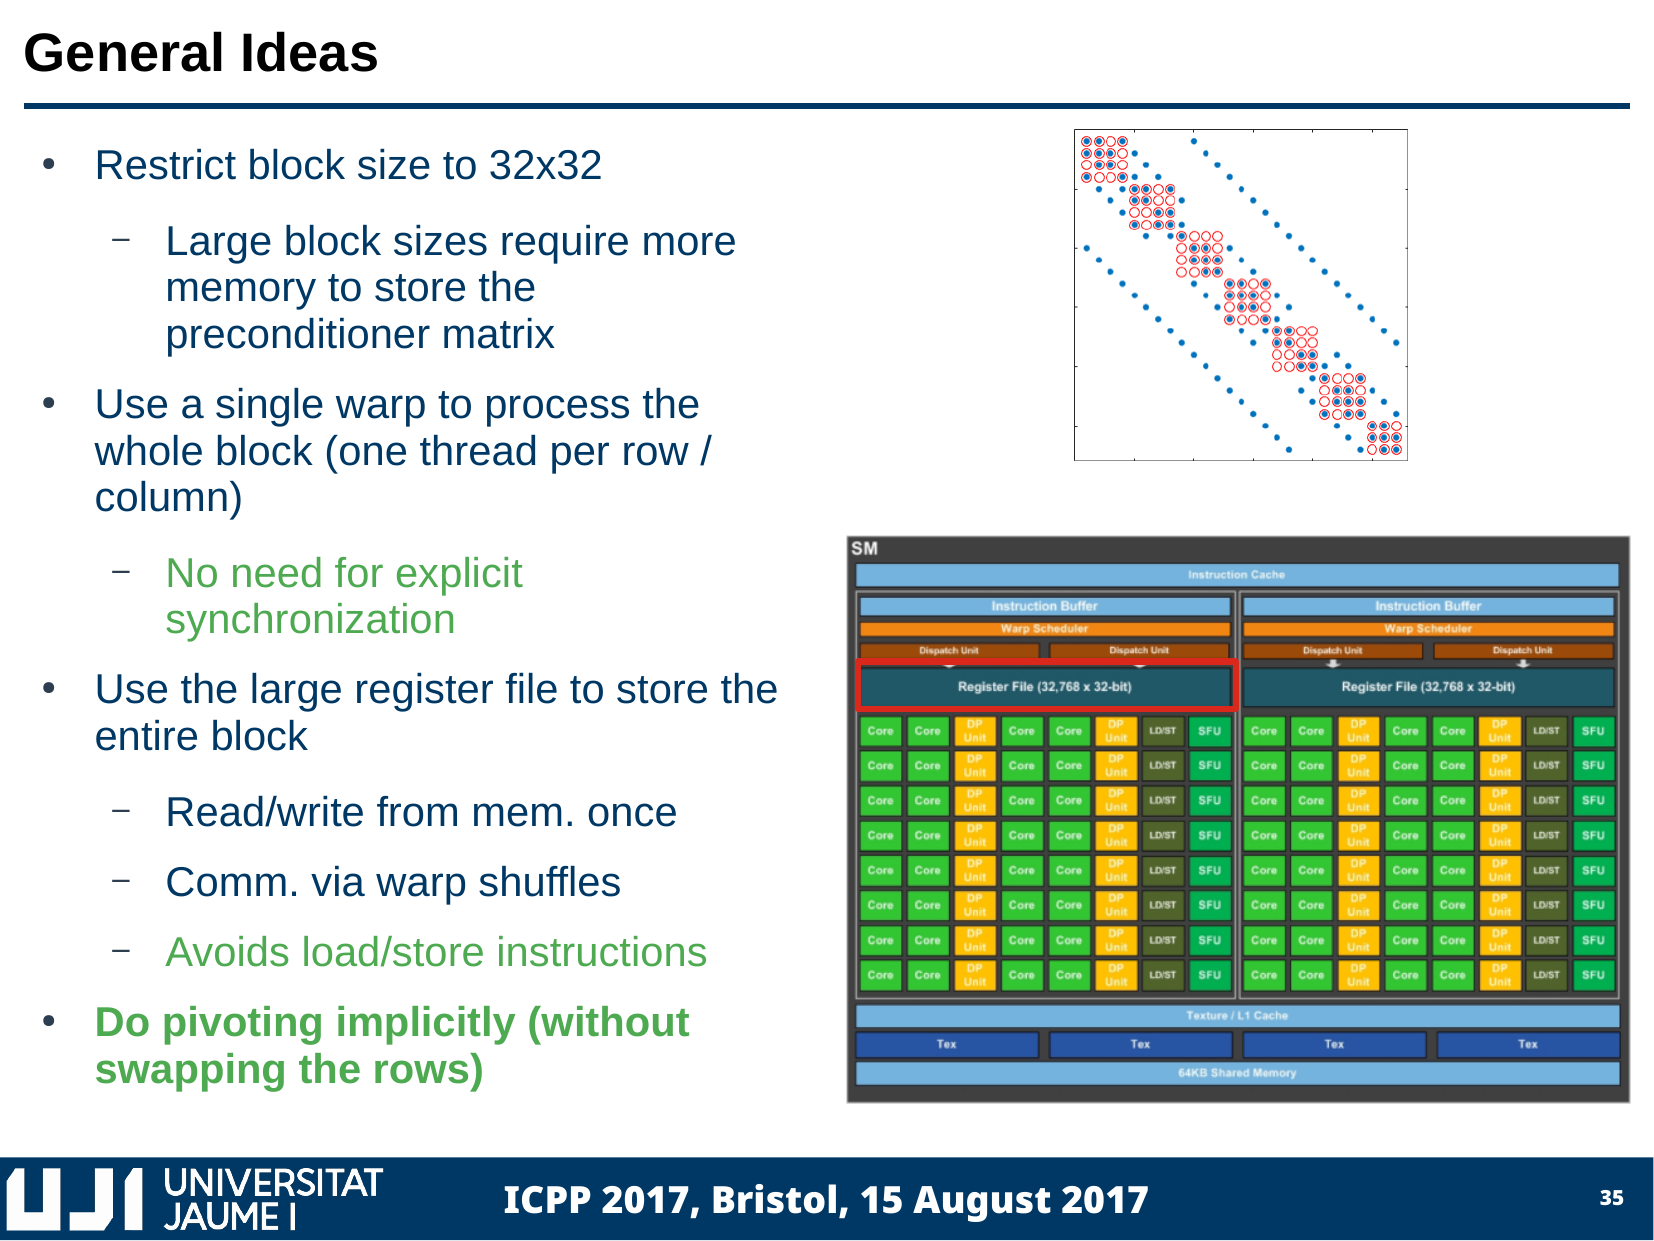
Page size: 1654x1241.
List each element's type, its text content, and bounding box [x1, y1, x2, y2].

picture [846, 535, 1631, 1104]
title General Ideas [23, 0, 1630, 107]
list Restrict block size to 32x32 Large block sizes require more memory to store the preconditioner matrix Use a single warp to process the whole block (one thread per row / column) No need for explicit synchronization Use the large register file to store the entire block Read/write from mem. once Comm. via warp shuffles Avoids load/store instructions Do pivoting implicitly (without swapping the rows) [23, 141, 808, 1134]
picture [1074, 129, 1408, 461]
picture [0, 1158, 390, 1241]
